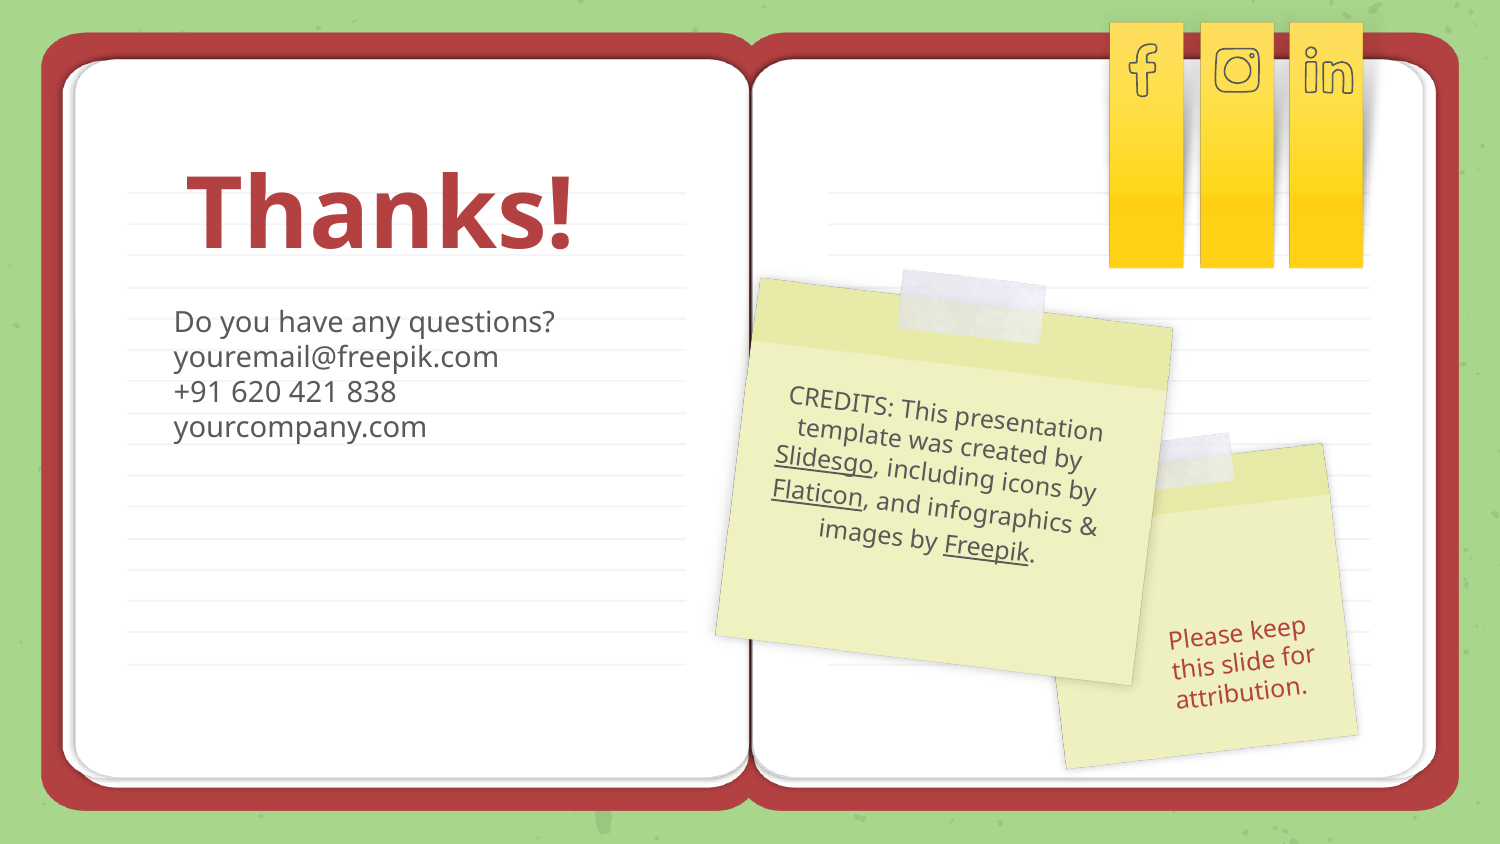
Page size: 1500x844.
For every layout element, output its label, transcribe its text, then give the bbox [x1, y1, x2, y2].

subtitle Do you have any questions? youremail@freepik.com +91 620 421 838 yourcompany.com [173, 288, 628, 514]
text_box [1128, 43, 1158, 98]
text_box [1322, 61, 1354, 94]
text_box Please keep this slide for attribution. [1149, 590, 1343, 743]
title Thanks! [170, 164, 631, 283]
text_box [1214, 47, 1260, 93]
text_box [1304, 61, 1318, 94]
text_box [1305, 46, 1318, 59]
picture [41, 0, 1459, 811]
